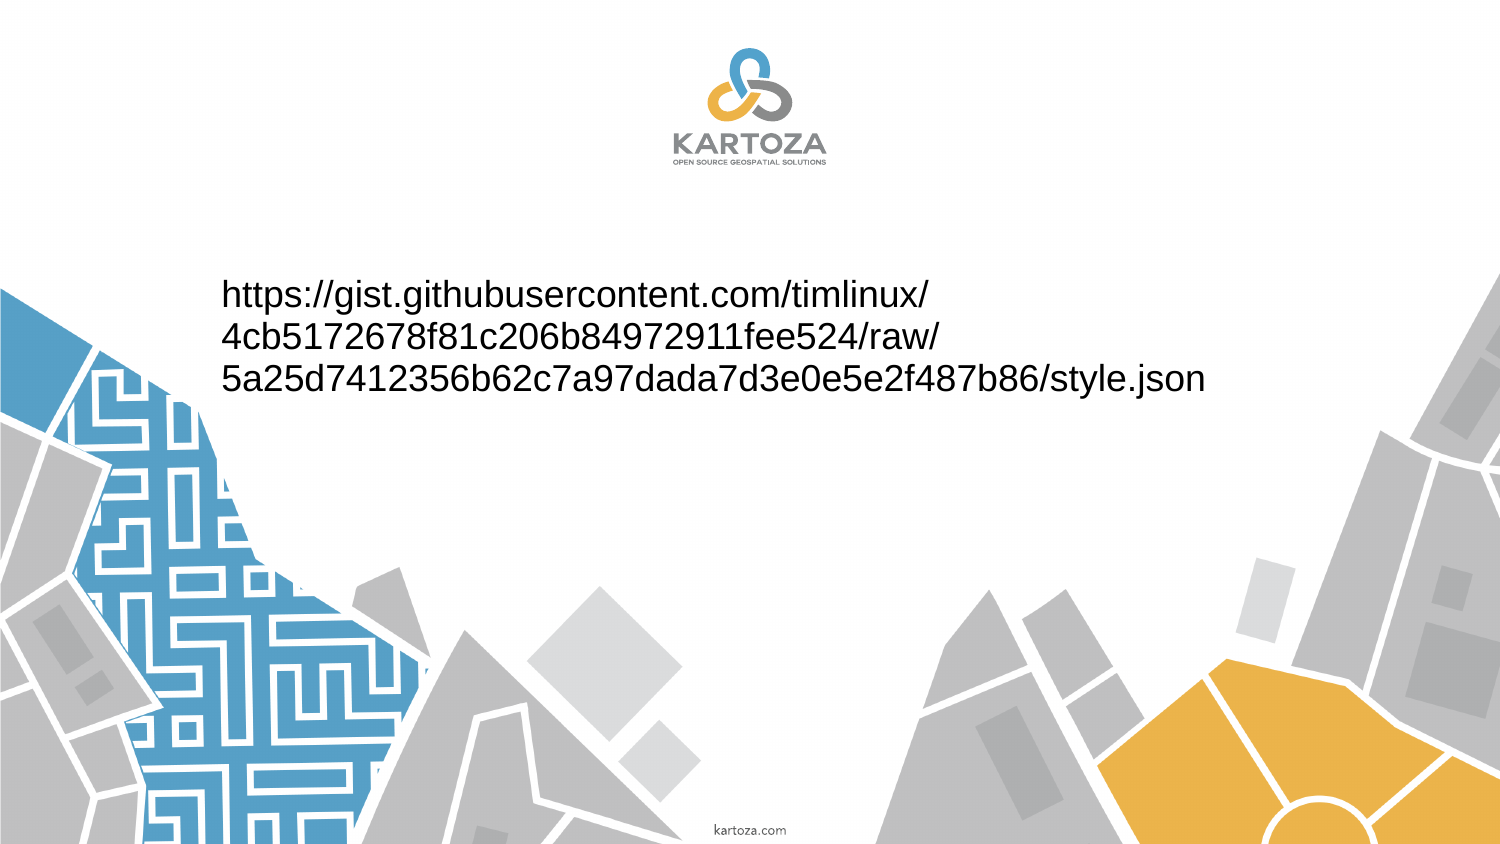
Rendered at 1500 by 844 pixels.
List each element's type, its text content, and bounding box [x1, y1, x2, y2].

picture [0, 0, 1500, 844]
text_box https://gist.githubusercontent.com/timlinux/4cb5172678f81c206b84972911fee524/raw/5a25d7412356b62c7a97dada7d3e0e5e2f487b86/style.json [206, 265, 1386, 407]
